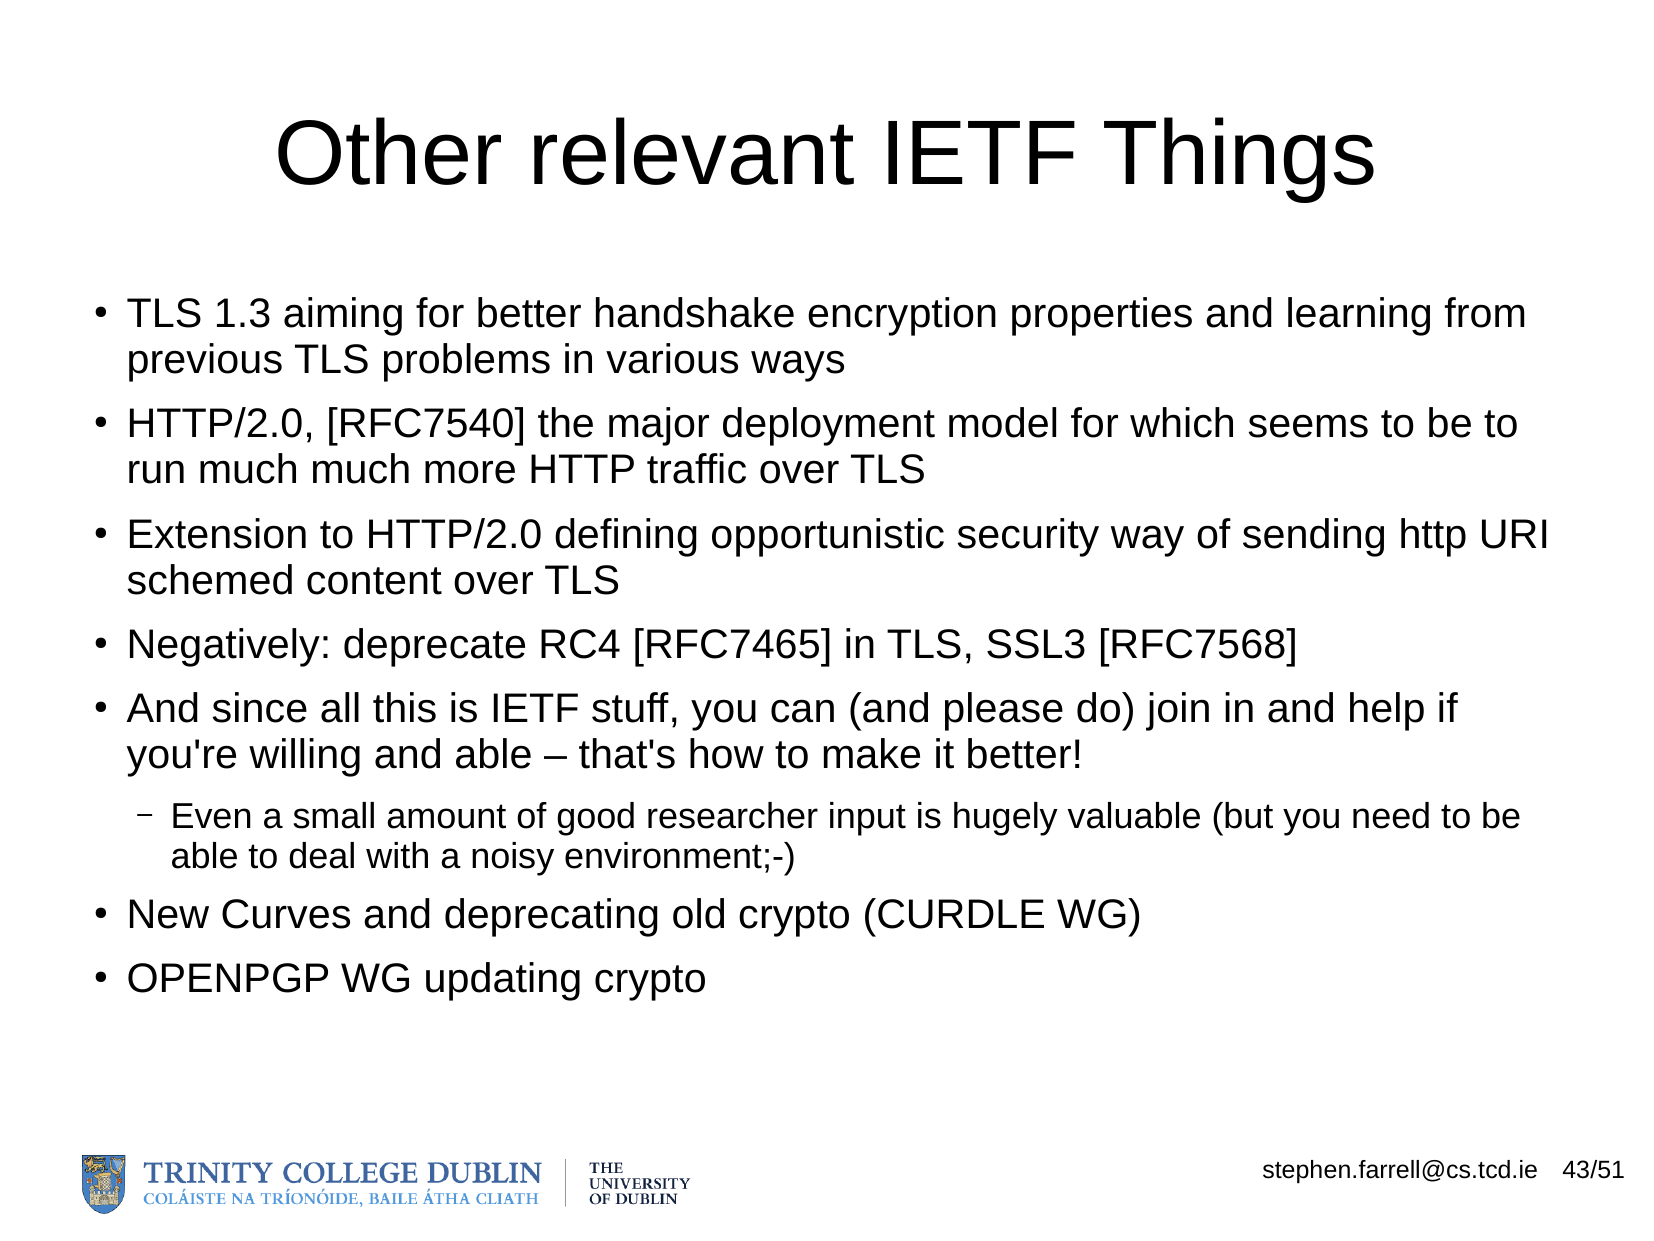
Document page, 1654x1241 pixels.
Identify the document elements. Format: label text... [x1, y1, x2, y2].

title Other relevant IETF Things [82, 49, 1571, 257]
list TLS 1.3 aiming for better handshake encryption properties and learning from previous TLS problems in various ways HTTP/2.0, [RFC7540] the major deployment model for which seems to be to run much much more HTTP traffic over TLS Extension to HTTP/2.0 defining opportunistic security way of sending http URI schemed content over TLS Negatively: deprecate RC4 [RFC7465] in TLS, SSL3 [RFC7568] And since all this is IETF stuff, you can (and please do) join in and help if you're willing and able – that's how to make it better! Even a small amount of good researcher input is hugely valuable (but you need to be able to deal with a noisy environment;-) New Curves and deprecating old crypto (CURDLE WG) OPENPGP WG updating crypto [82, 290, 1571, 1010]
picture [82, 1155, 694, 1214]
